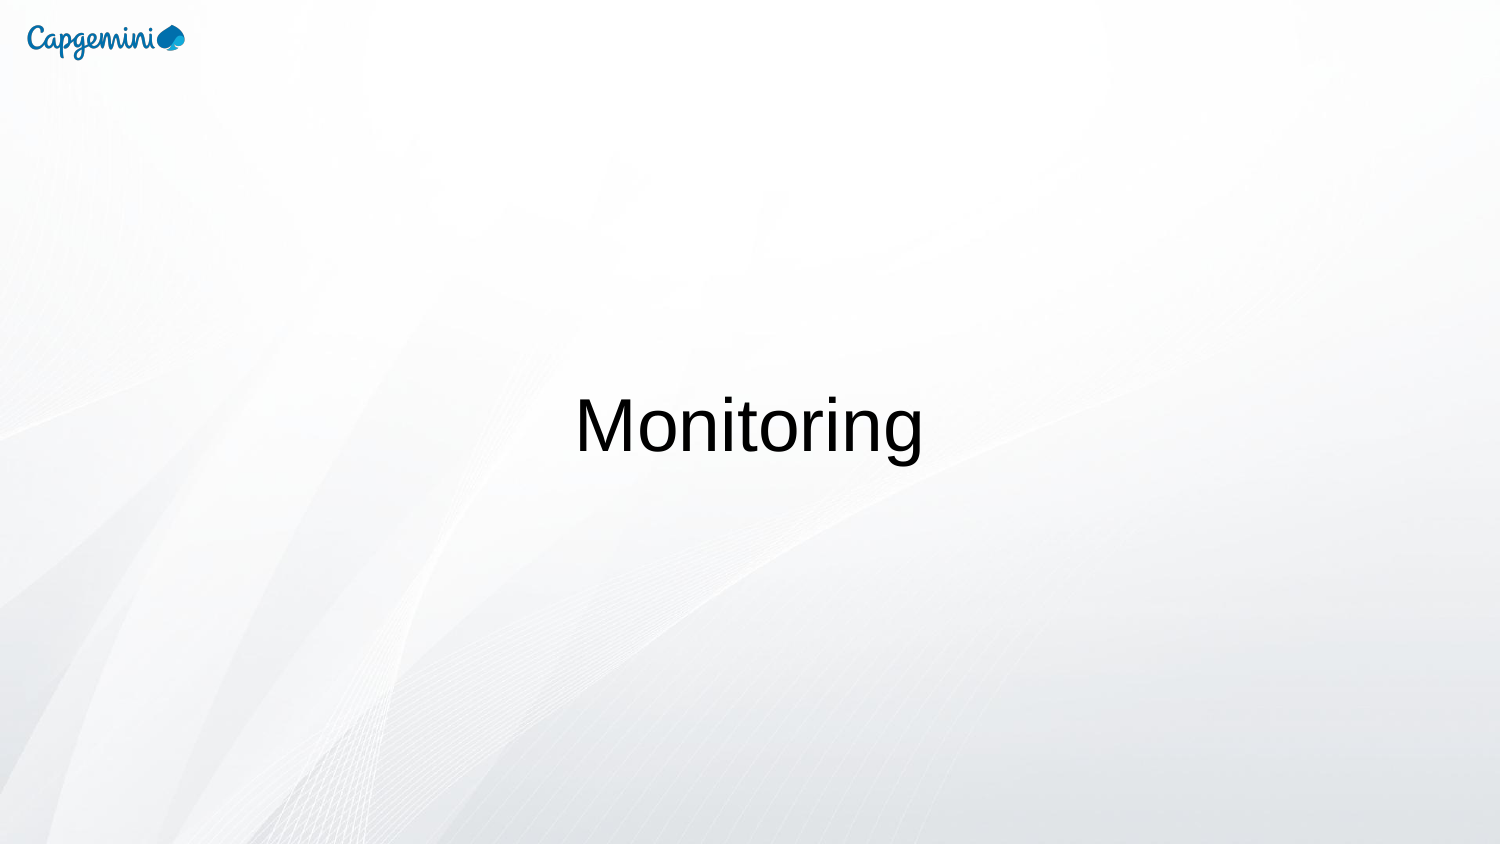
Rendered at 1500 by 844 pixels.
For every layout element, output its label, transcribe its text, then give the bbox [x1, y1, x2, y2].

title Monitoring [51, 352, 1449, 491]
picture [0, 0, 1500, 844]
